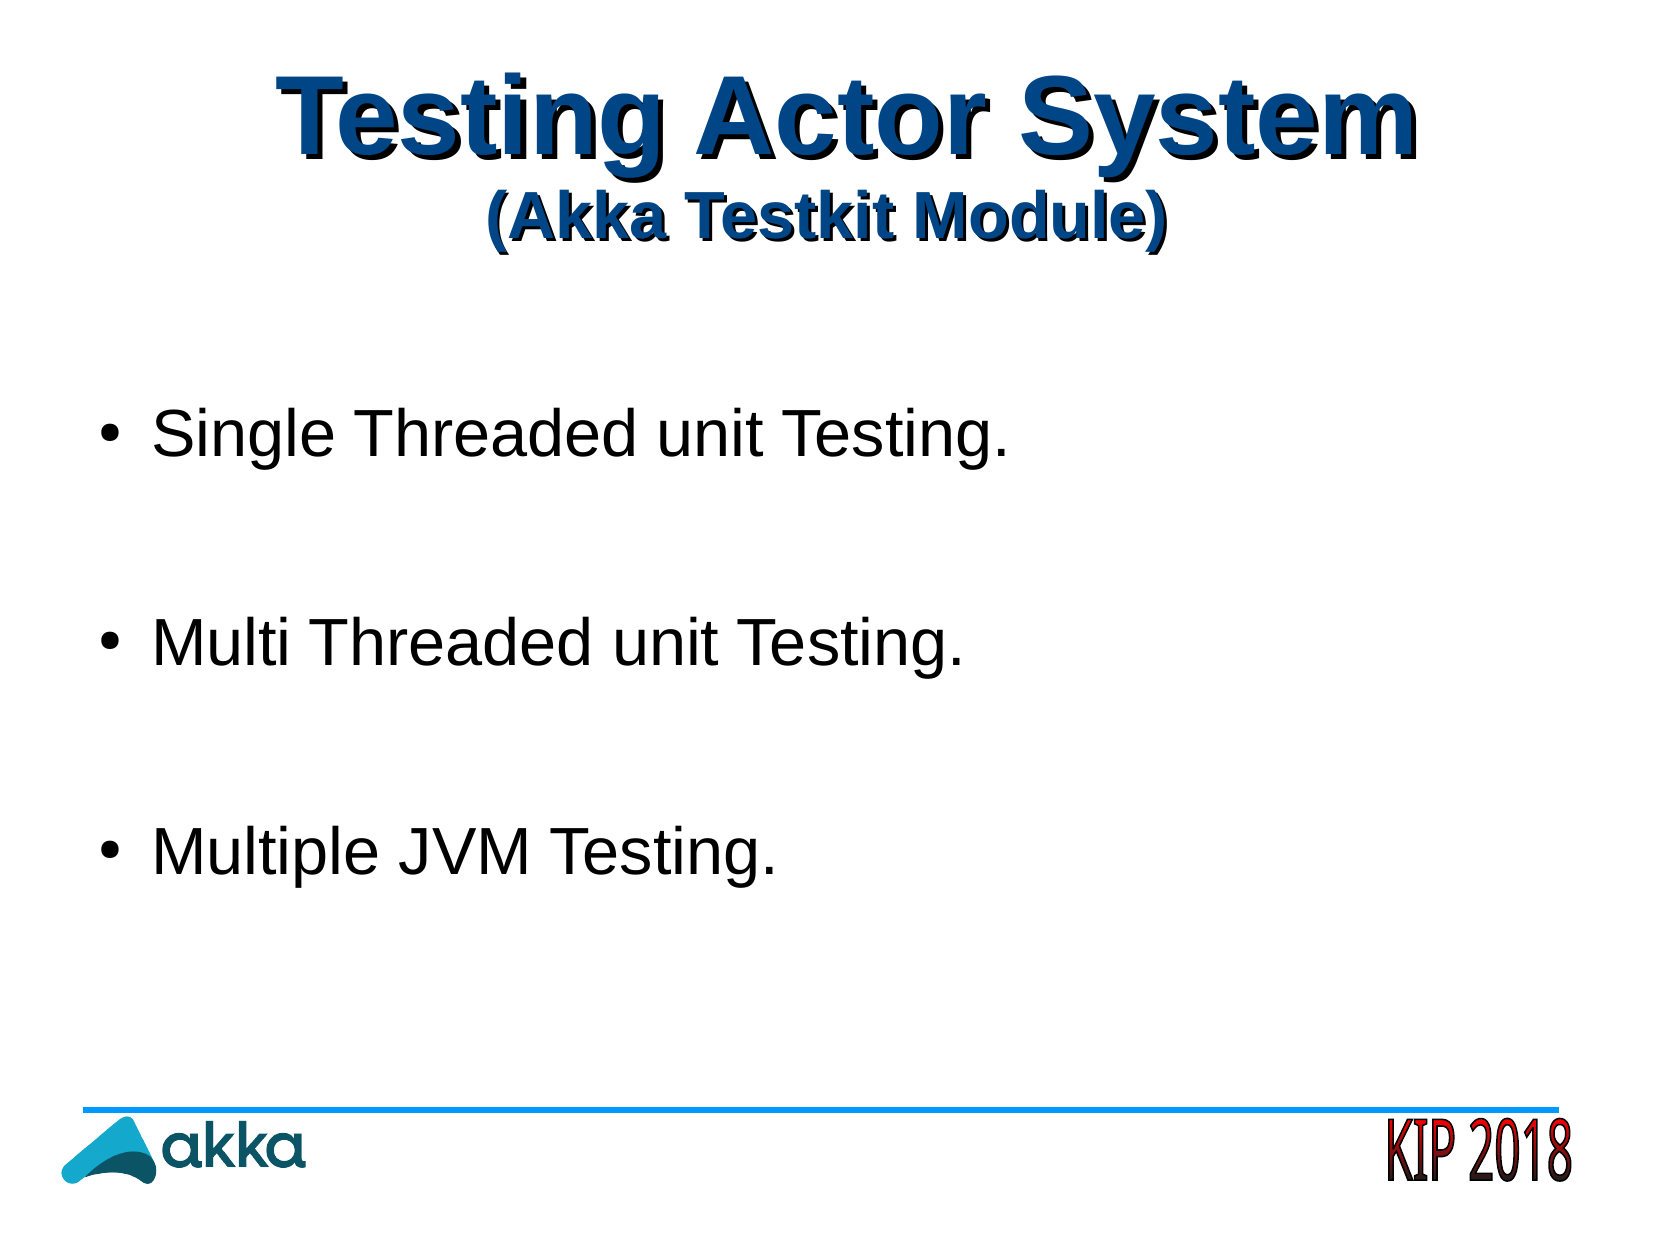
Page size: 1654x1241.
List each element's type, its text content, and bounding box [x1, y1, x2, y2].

title Testing Actor System (Akka Testkit Module) [82, 49, 1571, 257]
picture [61, 1116, 306, 1217]
list Single Threaded unit Testing. Multi Threaded unit Testing. Multiple JVM Testing. [80, 396, 1536, 898]
